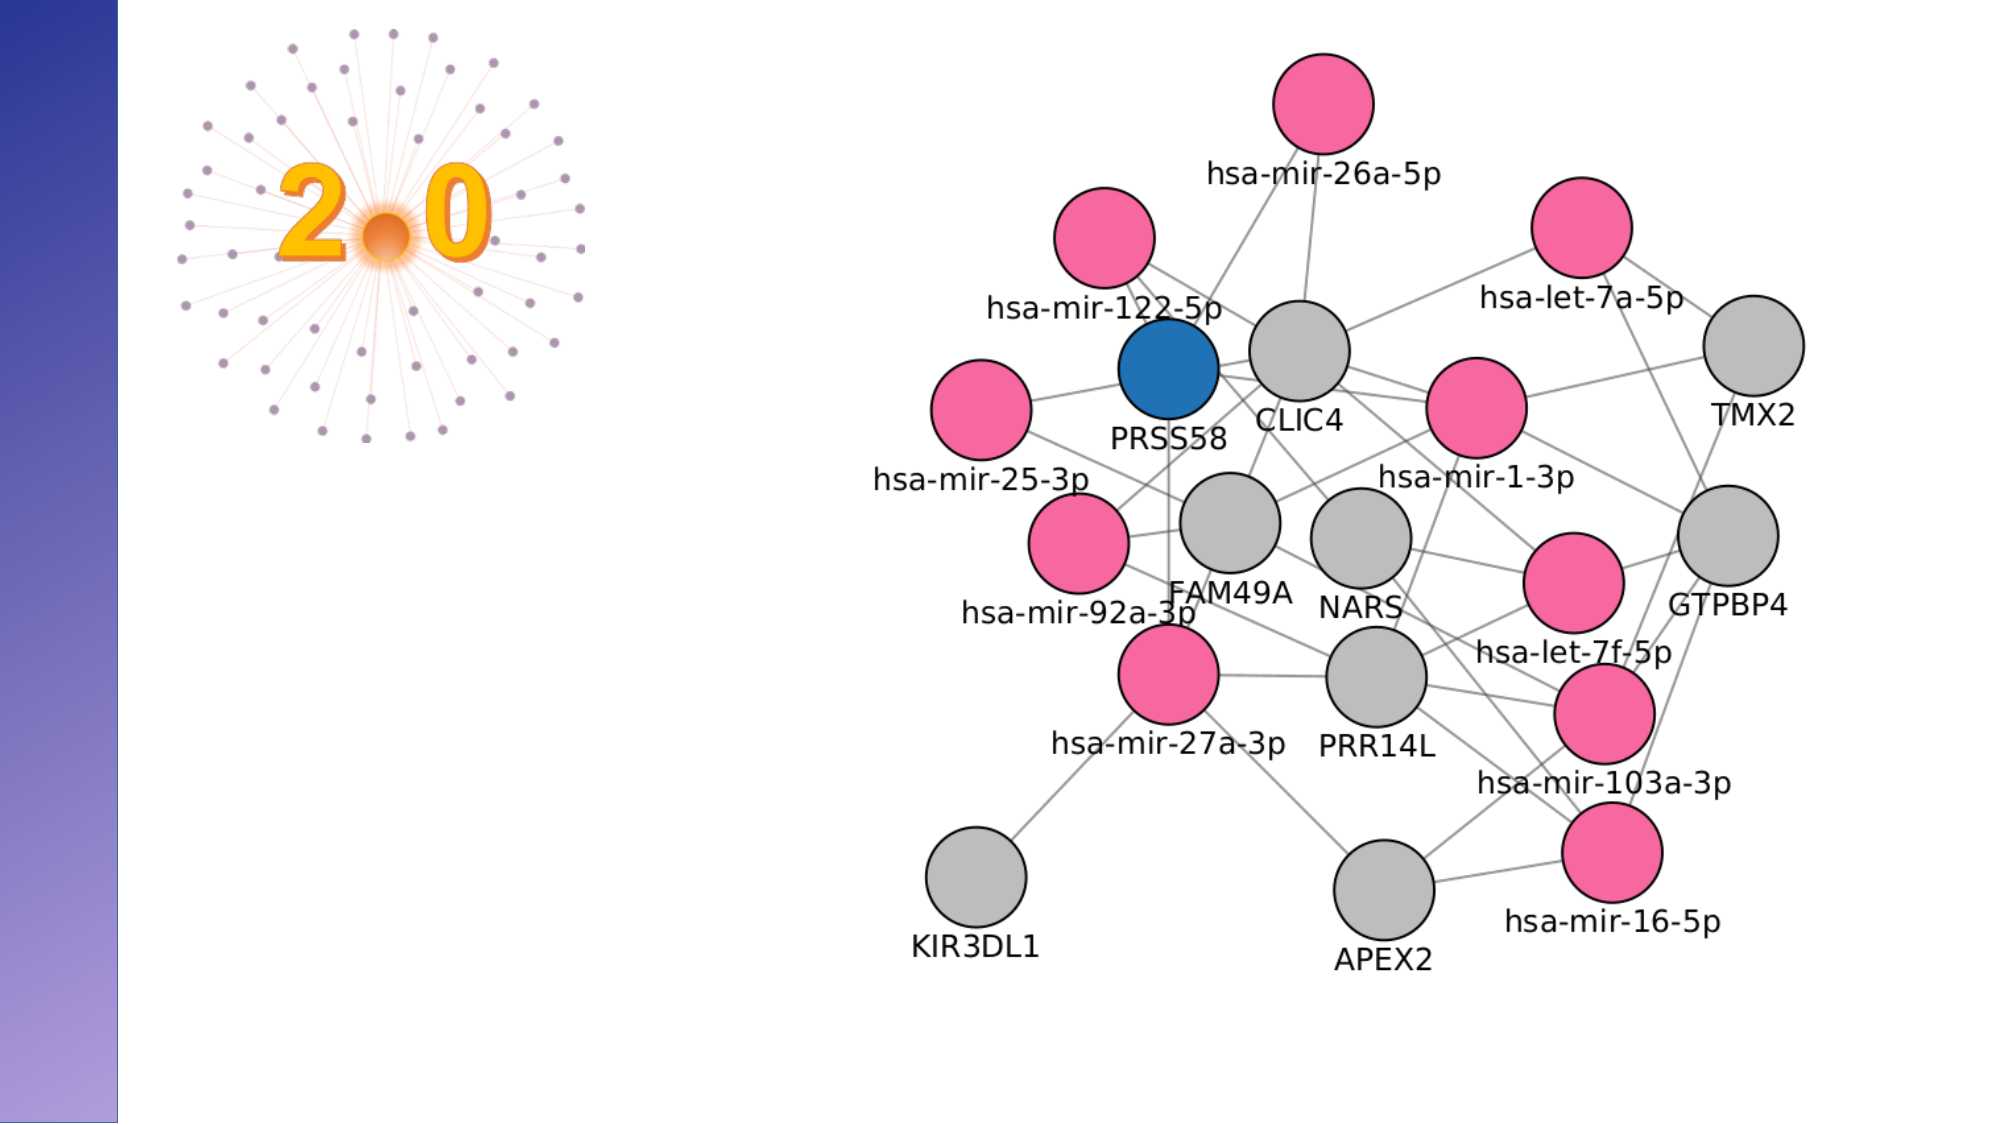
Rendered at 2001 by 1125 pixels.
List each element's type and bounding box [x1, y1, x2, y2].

picture [177, 28, 585, 443]
text_box [0, 0, 118, 1123]
picture [797, 48, 1890, 1004]
